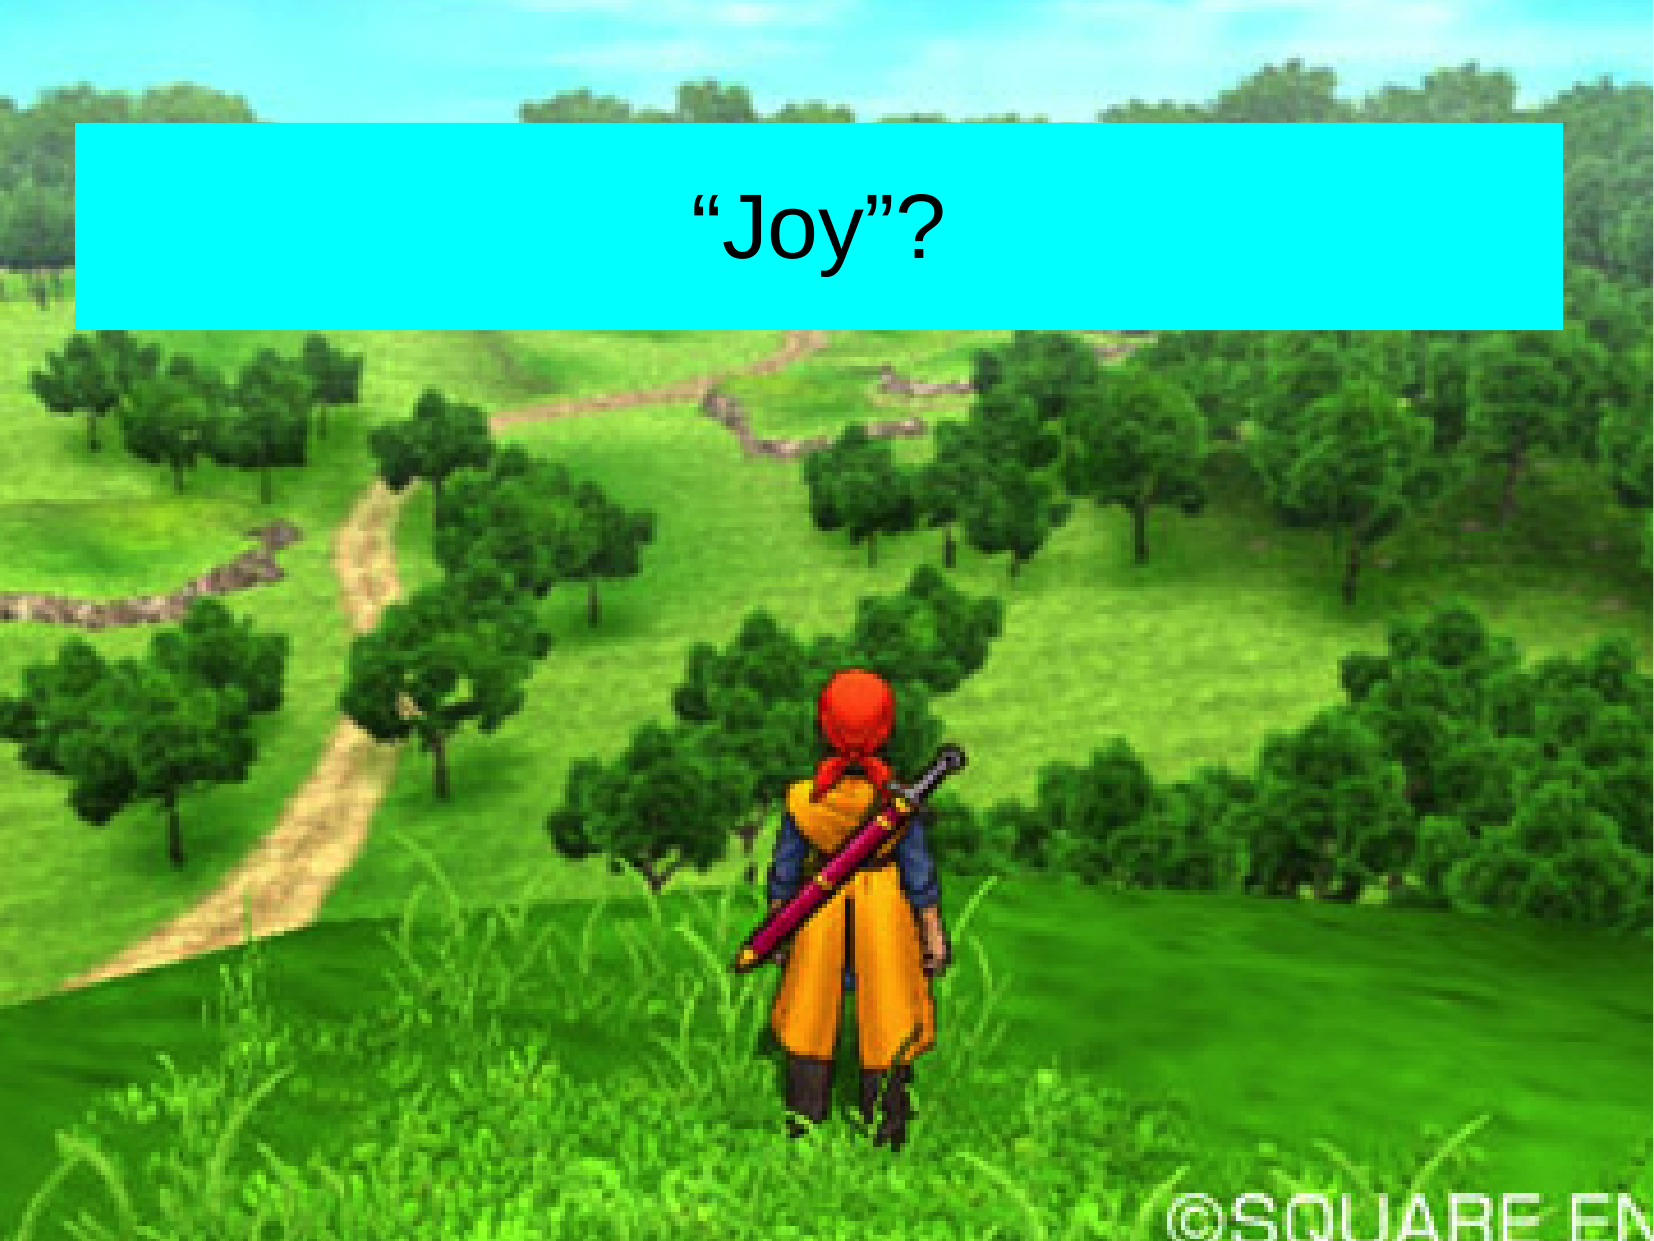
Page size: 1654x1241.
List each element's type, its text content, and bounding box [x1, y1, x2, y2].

title “Joy”? [75, 122, 1564, 331]
picture [0, 0, 1654, 1241]
